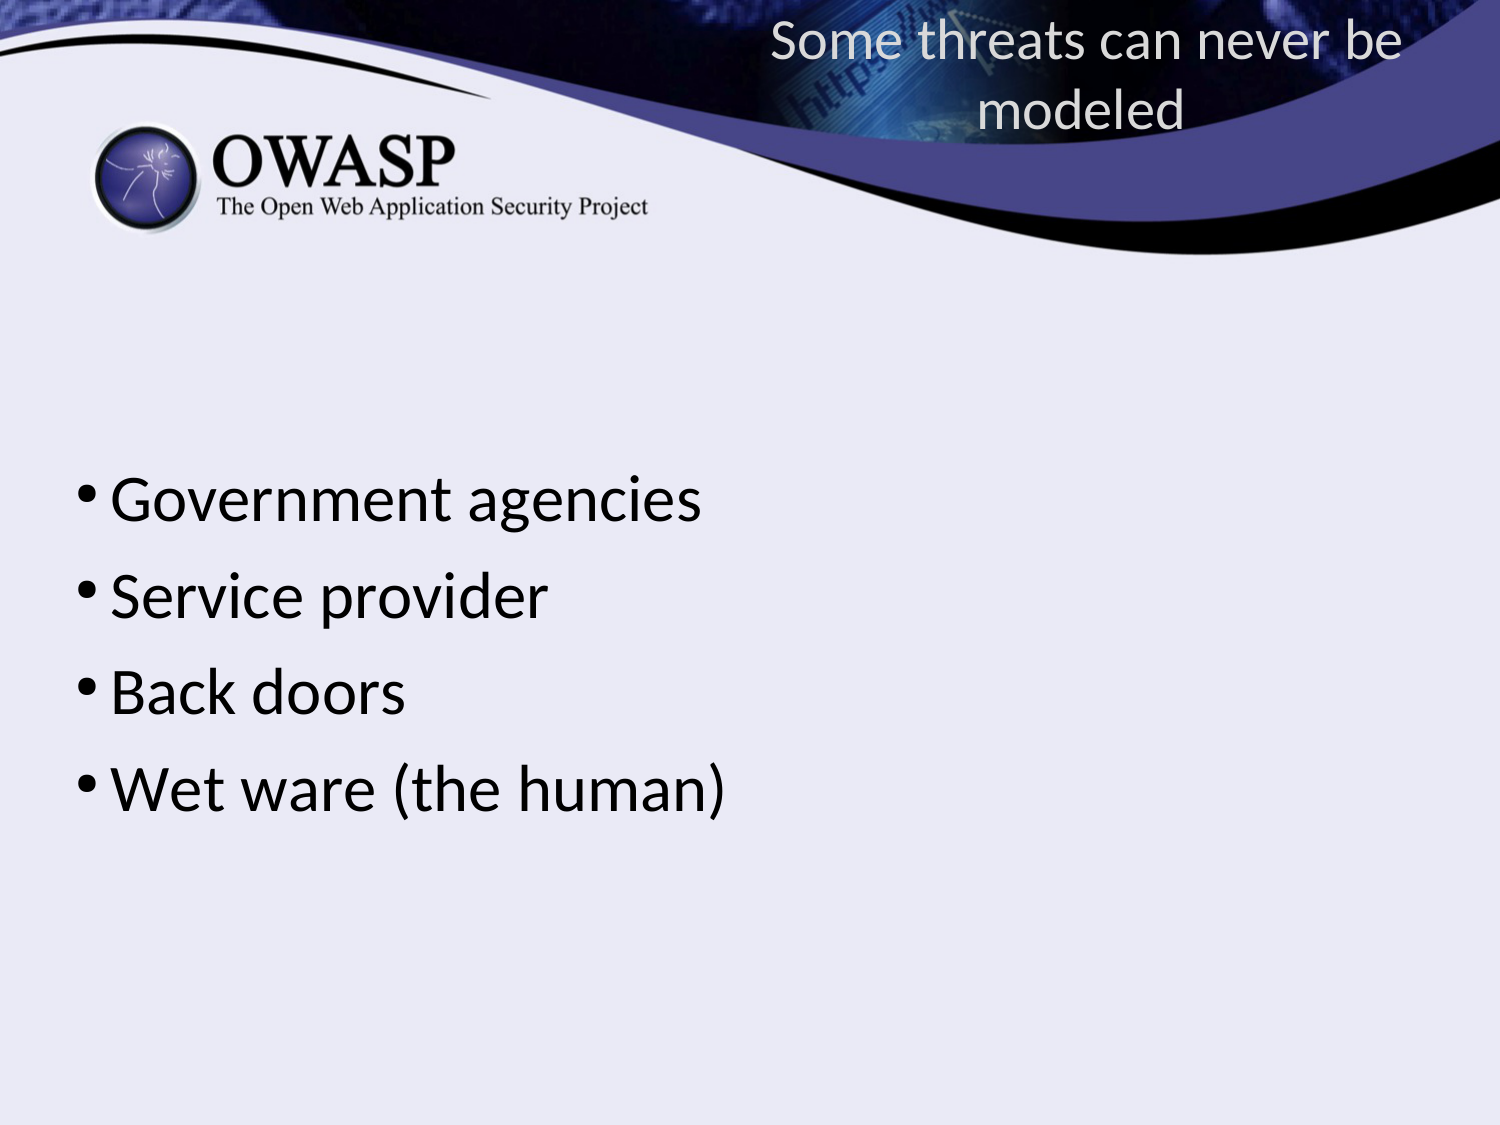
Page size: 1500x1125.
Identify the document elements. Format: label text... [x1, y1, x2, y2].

subtitle Government agencies Service provider Back doors Wet ware (the human) [75, 262, 1426, 1018]
picture [0, 0, 1500, 1125]
title Some threats can never be modeled [699, 0, 1476, 149]
